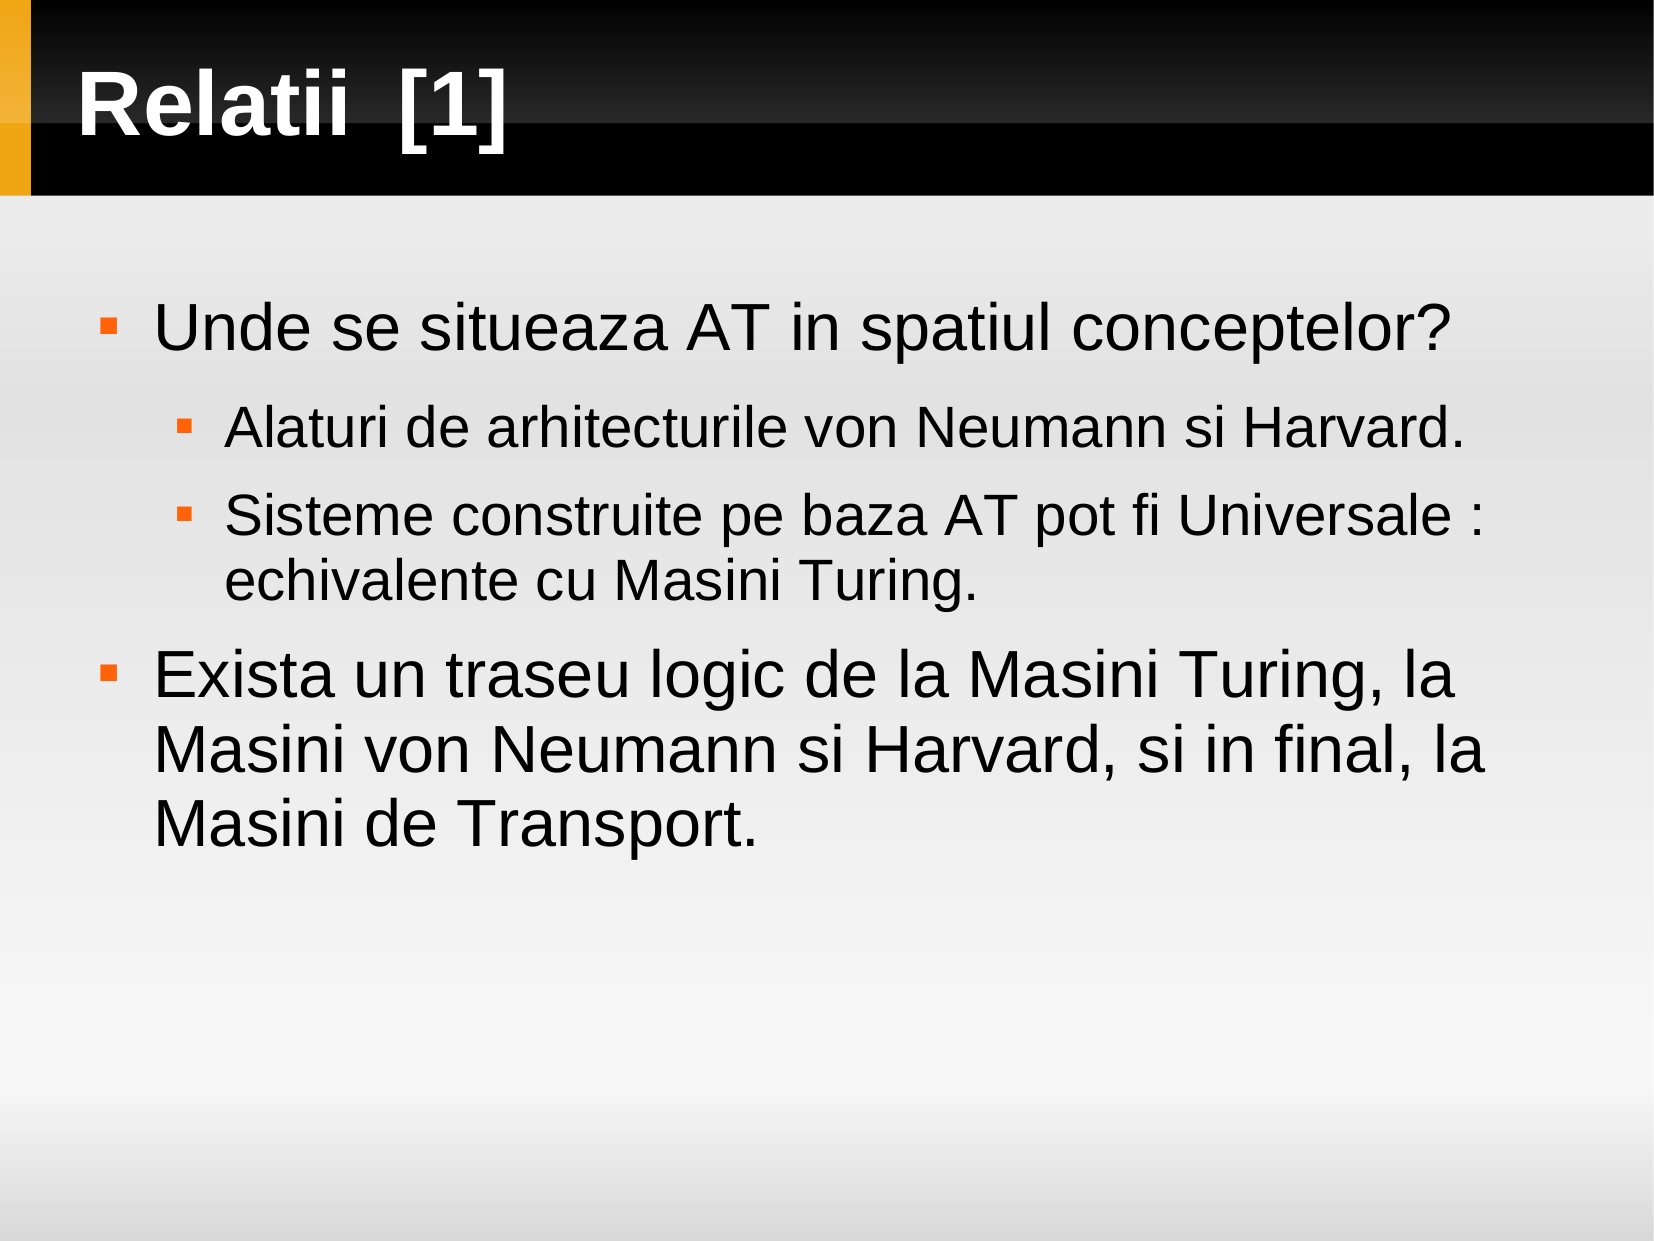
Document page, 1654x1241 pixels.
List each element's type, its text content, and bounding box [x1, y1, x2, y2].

list Unde se situeaza AT in spatiul conceptelor? Alaturi de arhitecturile von Neumann si Harvard. Sisteme construite pe baza AT pot fi Universale : echivalente cu Masini Turing. Exista un traseu logic de la Masini Turing, la Masini von Neumann si Harvard, si in final, la Masini de Transport. [82, 290, 1571, 1094]
picture [0, 0, 1654, 1241]
title Relatii [1] [76, 7, 1565, 200]
